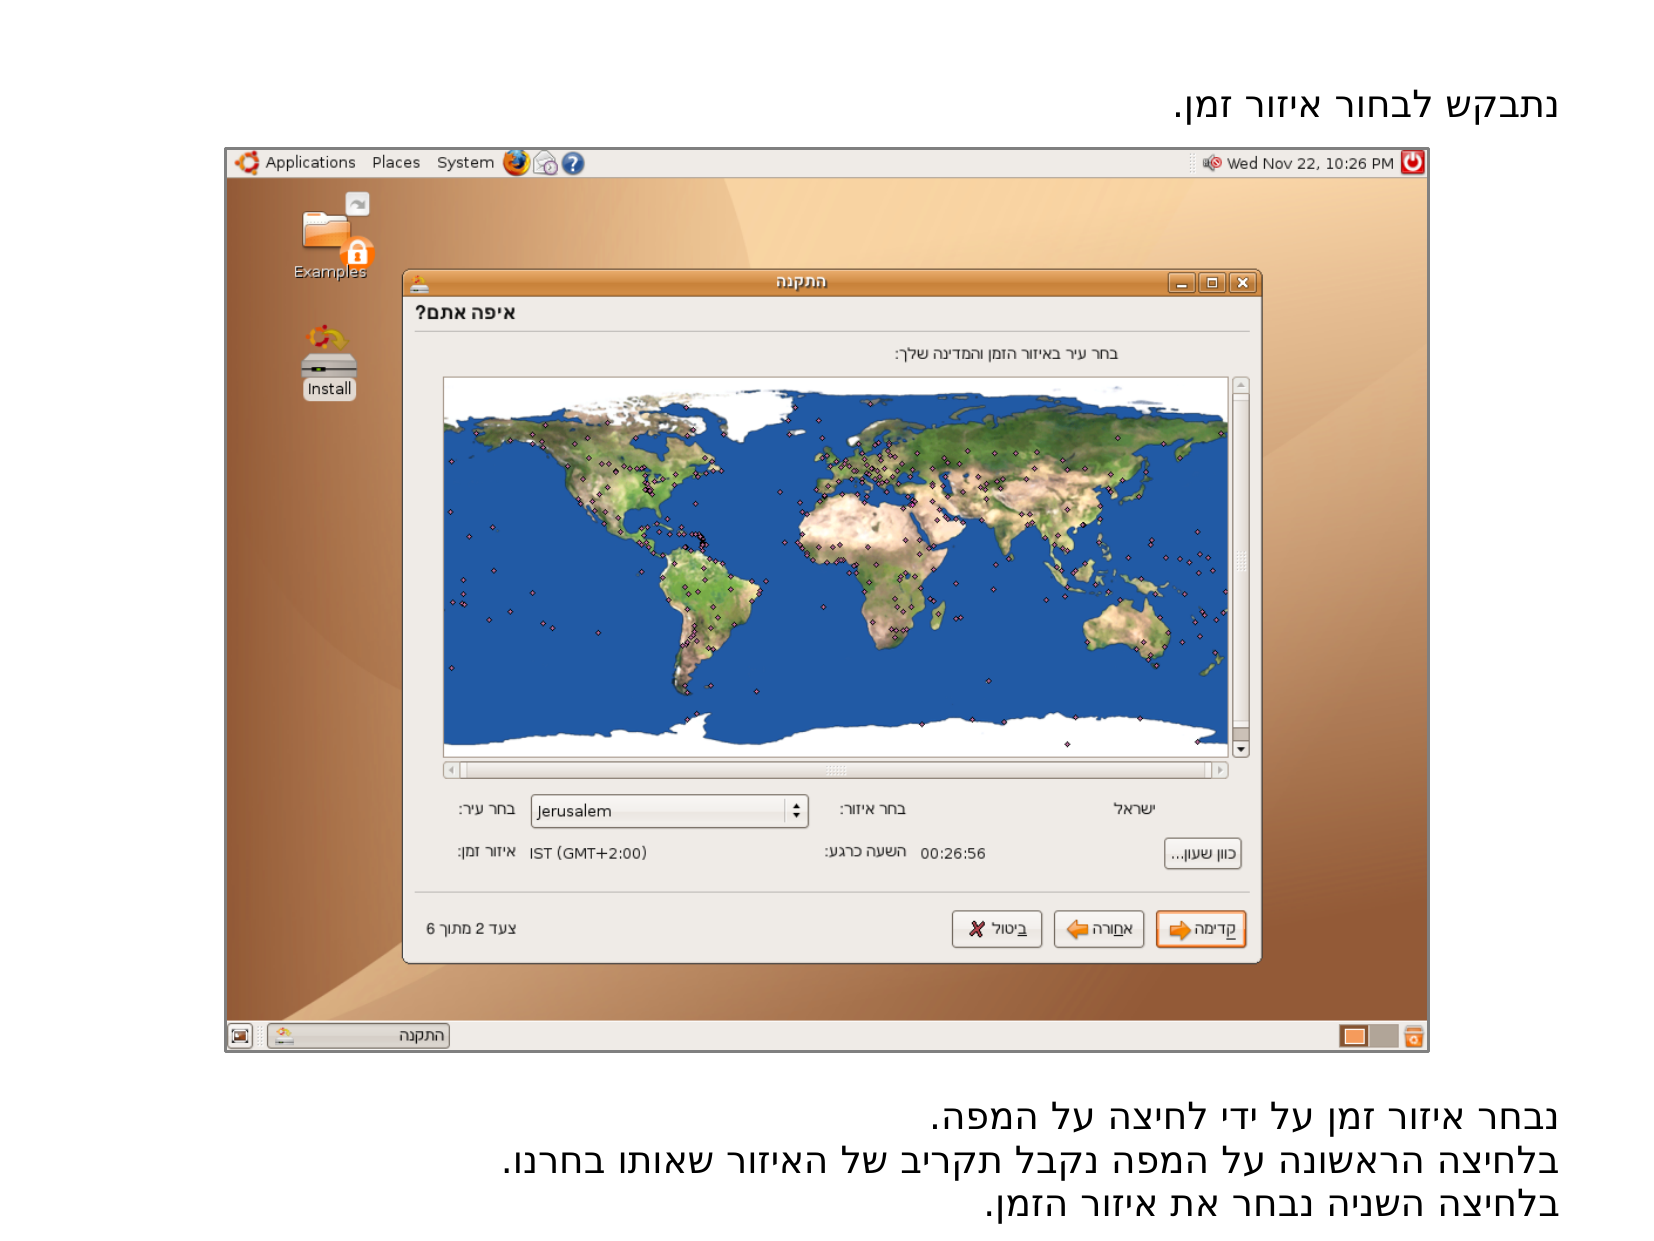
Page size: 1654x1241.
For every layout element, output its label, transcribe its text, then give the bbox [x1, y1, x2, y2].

text_box נתבקש לבחור איזור זמן. [225, 75, 1576, 136]
picture [226, 150, 1427, 1051]
text_box נבחר איזור זמן על ידי לחיצה על המפה. בלחיצה הראשונה על המפה נקבל תקריב של האיזור שאותו בחרנו. בלחיצה השניה נבחר את איזור הזמן. [75, 1087, 1576, 1241]
